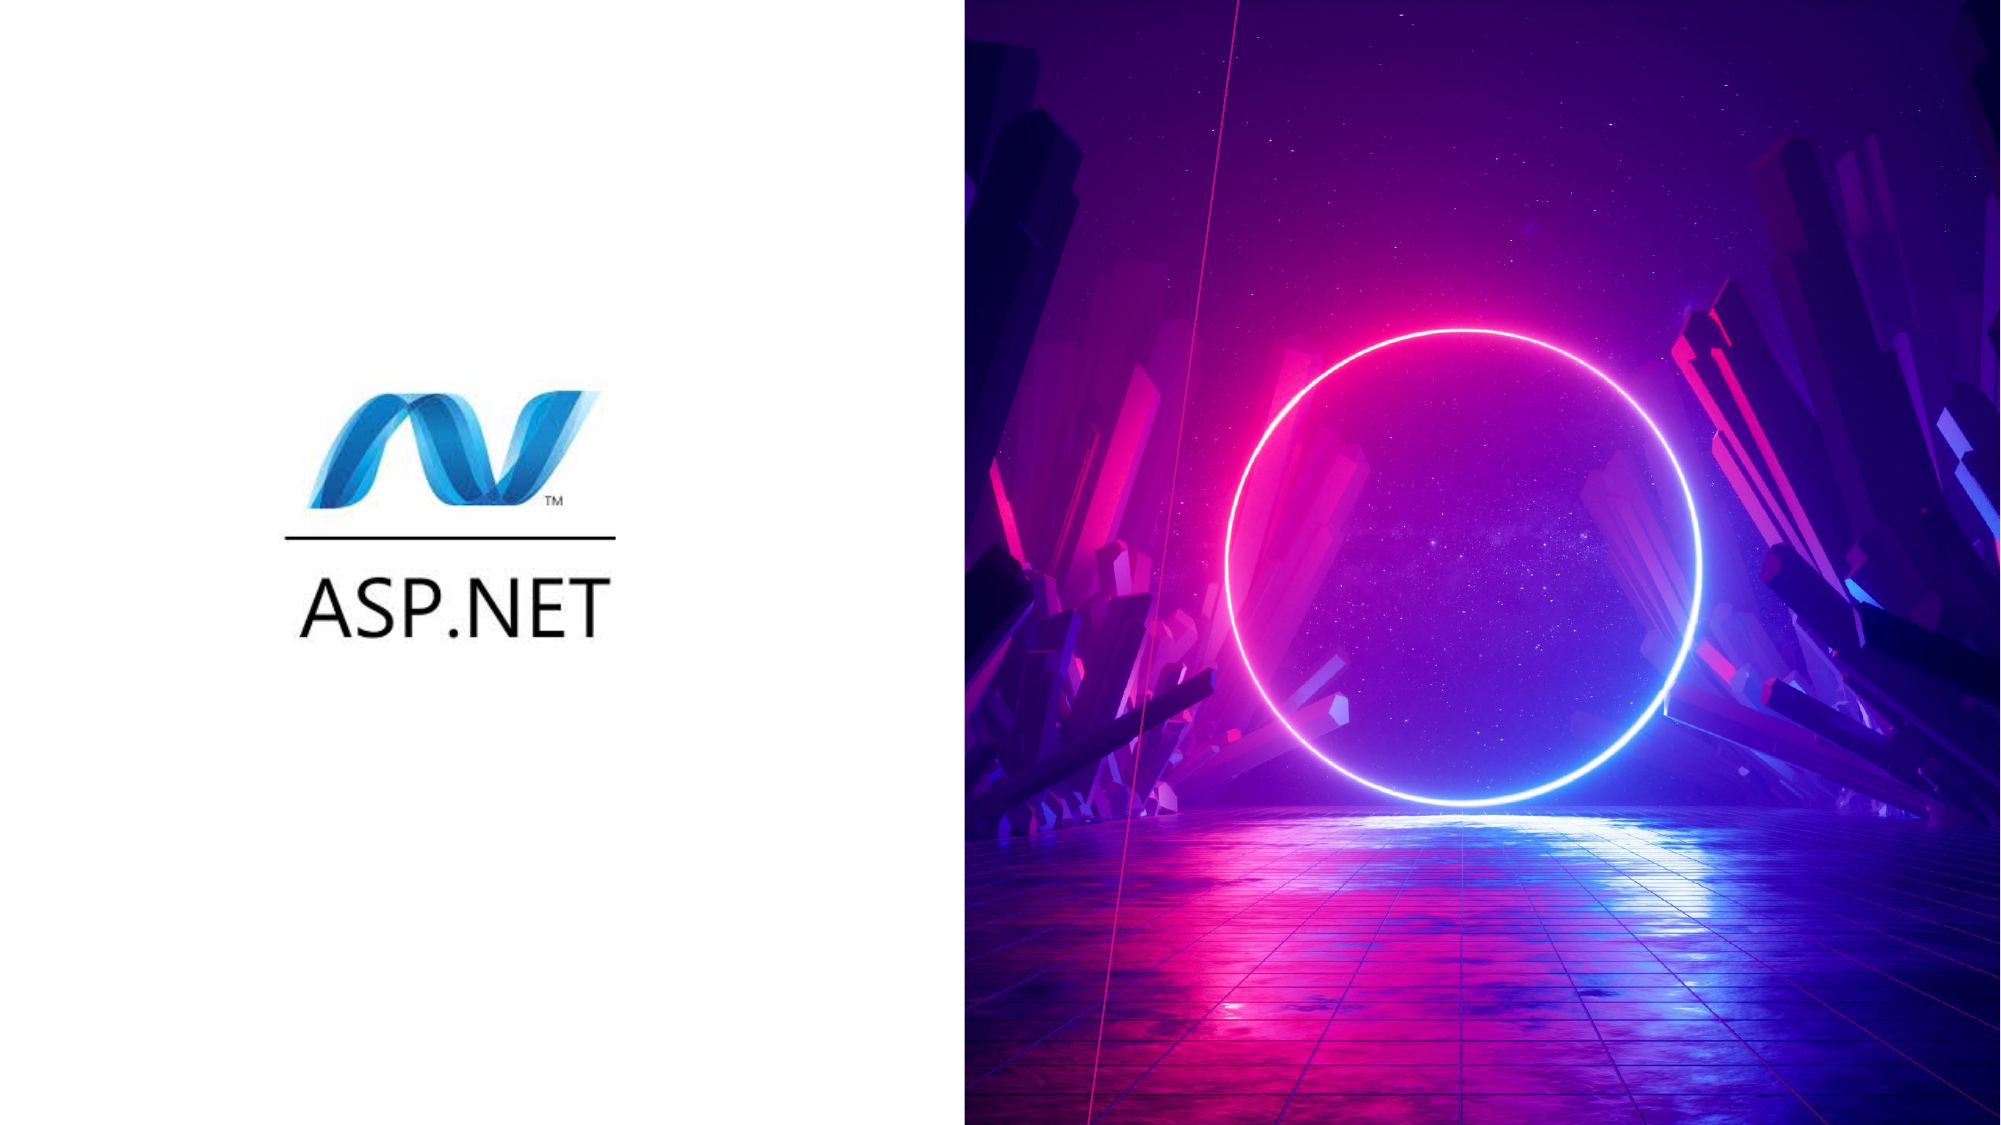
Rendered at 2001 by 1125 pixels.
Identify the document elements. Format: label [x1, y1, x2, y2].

picture [1090, 0, 2000, 1125]
text_box [0, 0, 964, 1125]
picture [964, 0, 1237, 1125]
picture [278, 355, 630, 708]
